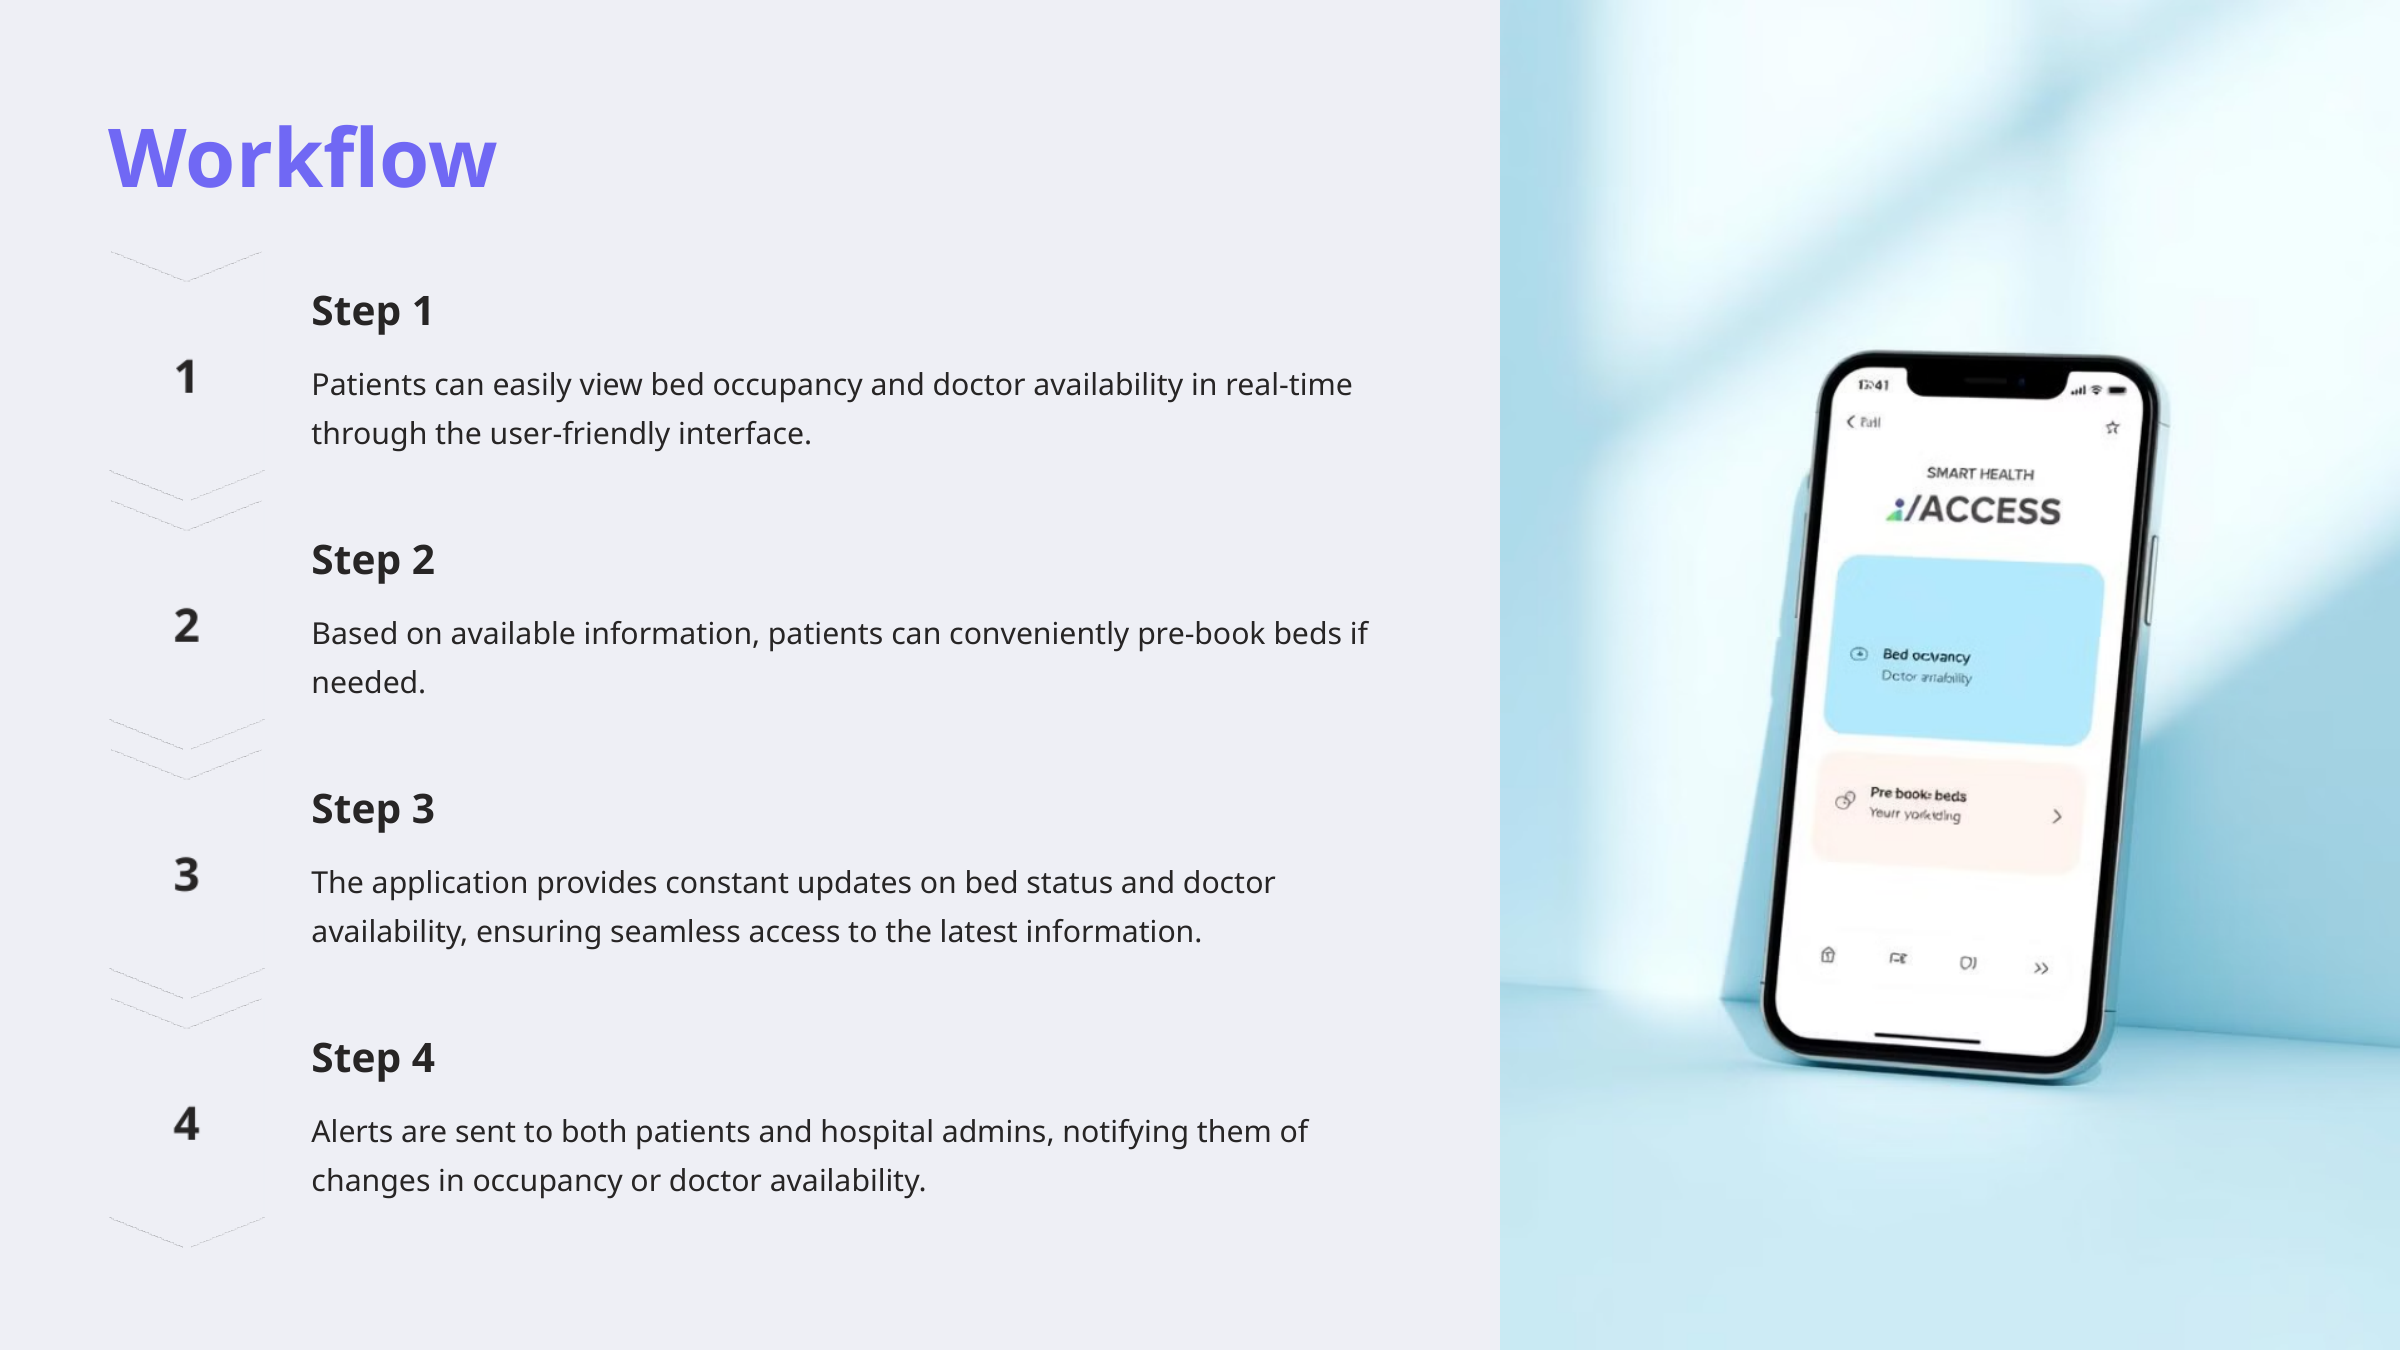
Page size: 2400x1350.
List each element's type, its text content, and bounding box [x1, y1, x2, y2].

text_box Alerts are sent to both patients and hospital admins, notifying them of changes in occupancy or doctor availability. [311, 1100, 1391, 1200]
text_box Step 1 [311, 282, 721, 334]
text_box Based on available information, patients can conveniently pre-book beds if needed. [311, 601, 1391, 701]
text_box Patients can easily view bed occupancy and doctor availability in real-time through the user-friendly interface. [311, 352, 1391, 452]
text_box The application provides constant updates on bed status and doctor availability, ensuring seamless access to the latest information. [311, 851, 1391, 950]
picture [1500, 0, 2400, 1350]
text_box Step 3 [311, 781, 721, 832]
text_box Step 2 [311, 531, 721, 583]
text_box Step 4 [311, 1030, 721, 1081]
text_box Workflow [109, 102, 929, 204]
picture [109, 251, 265, 1249]
